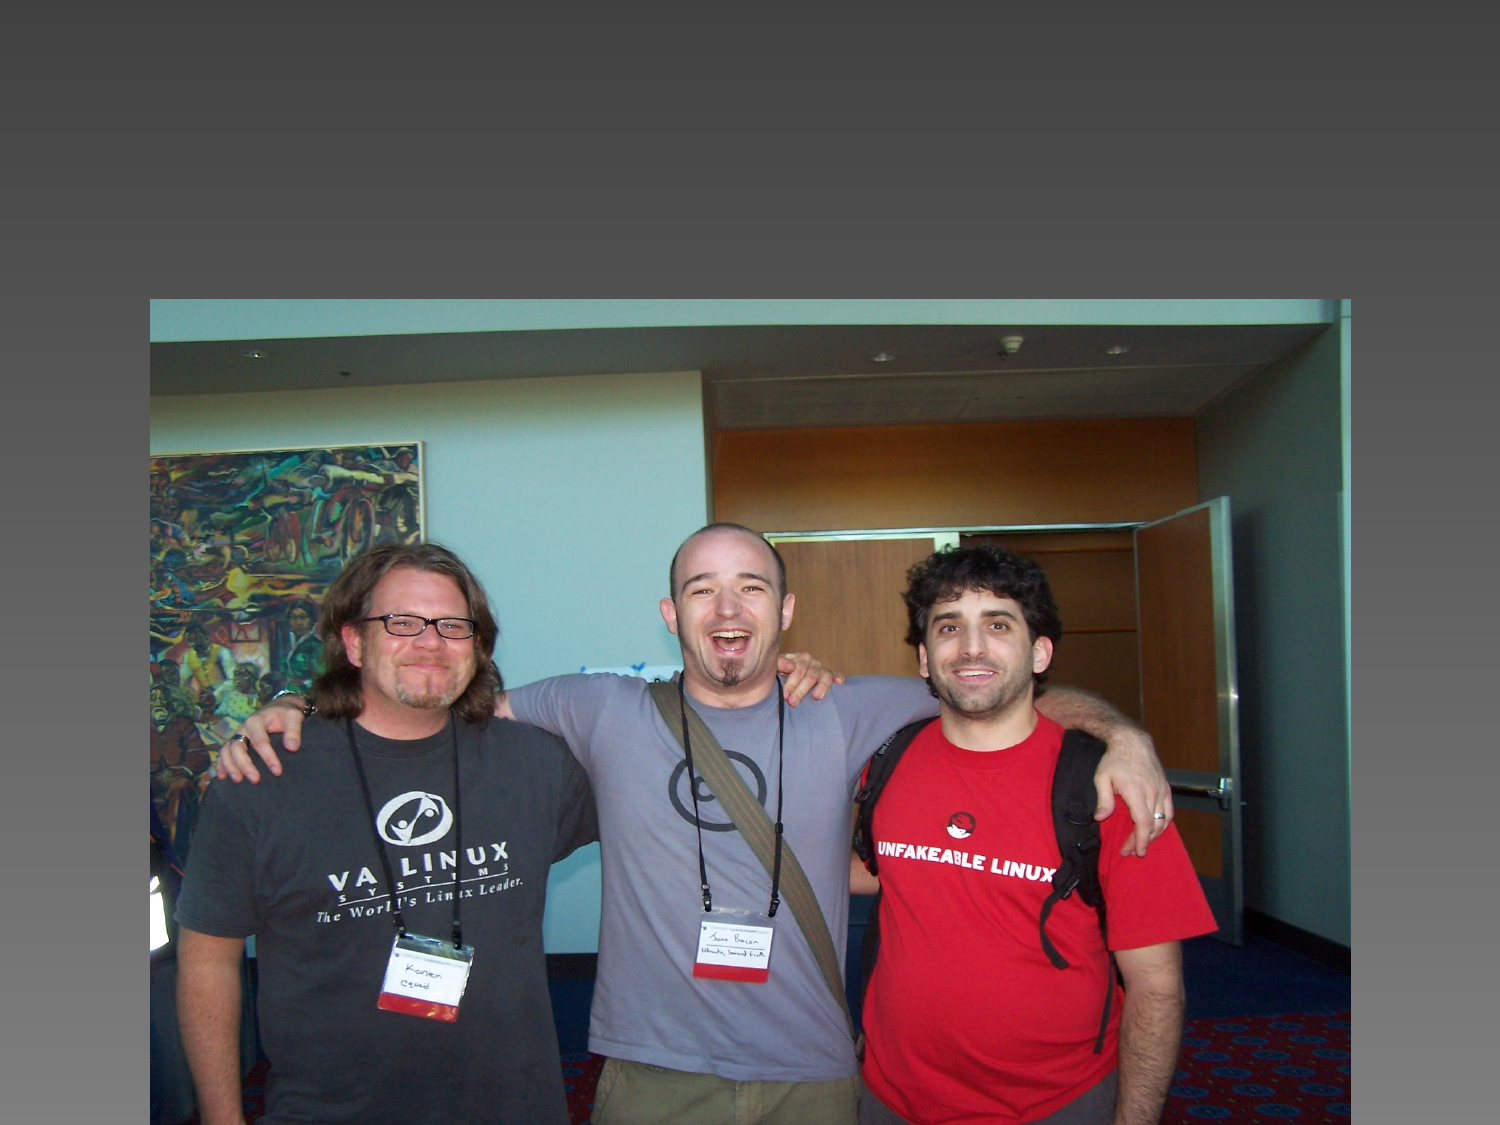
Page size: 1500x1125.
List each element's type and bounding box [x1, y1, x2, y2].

picture [150, 299, 1351, 1125]
